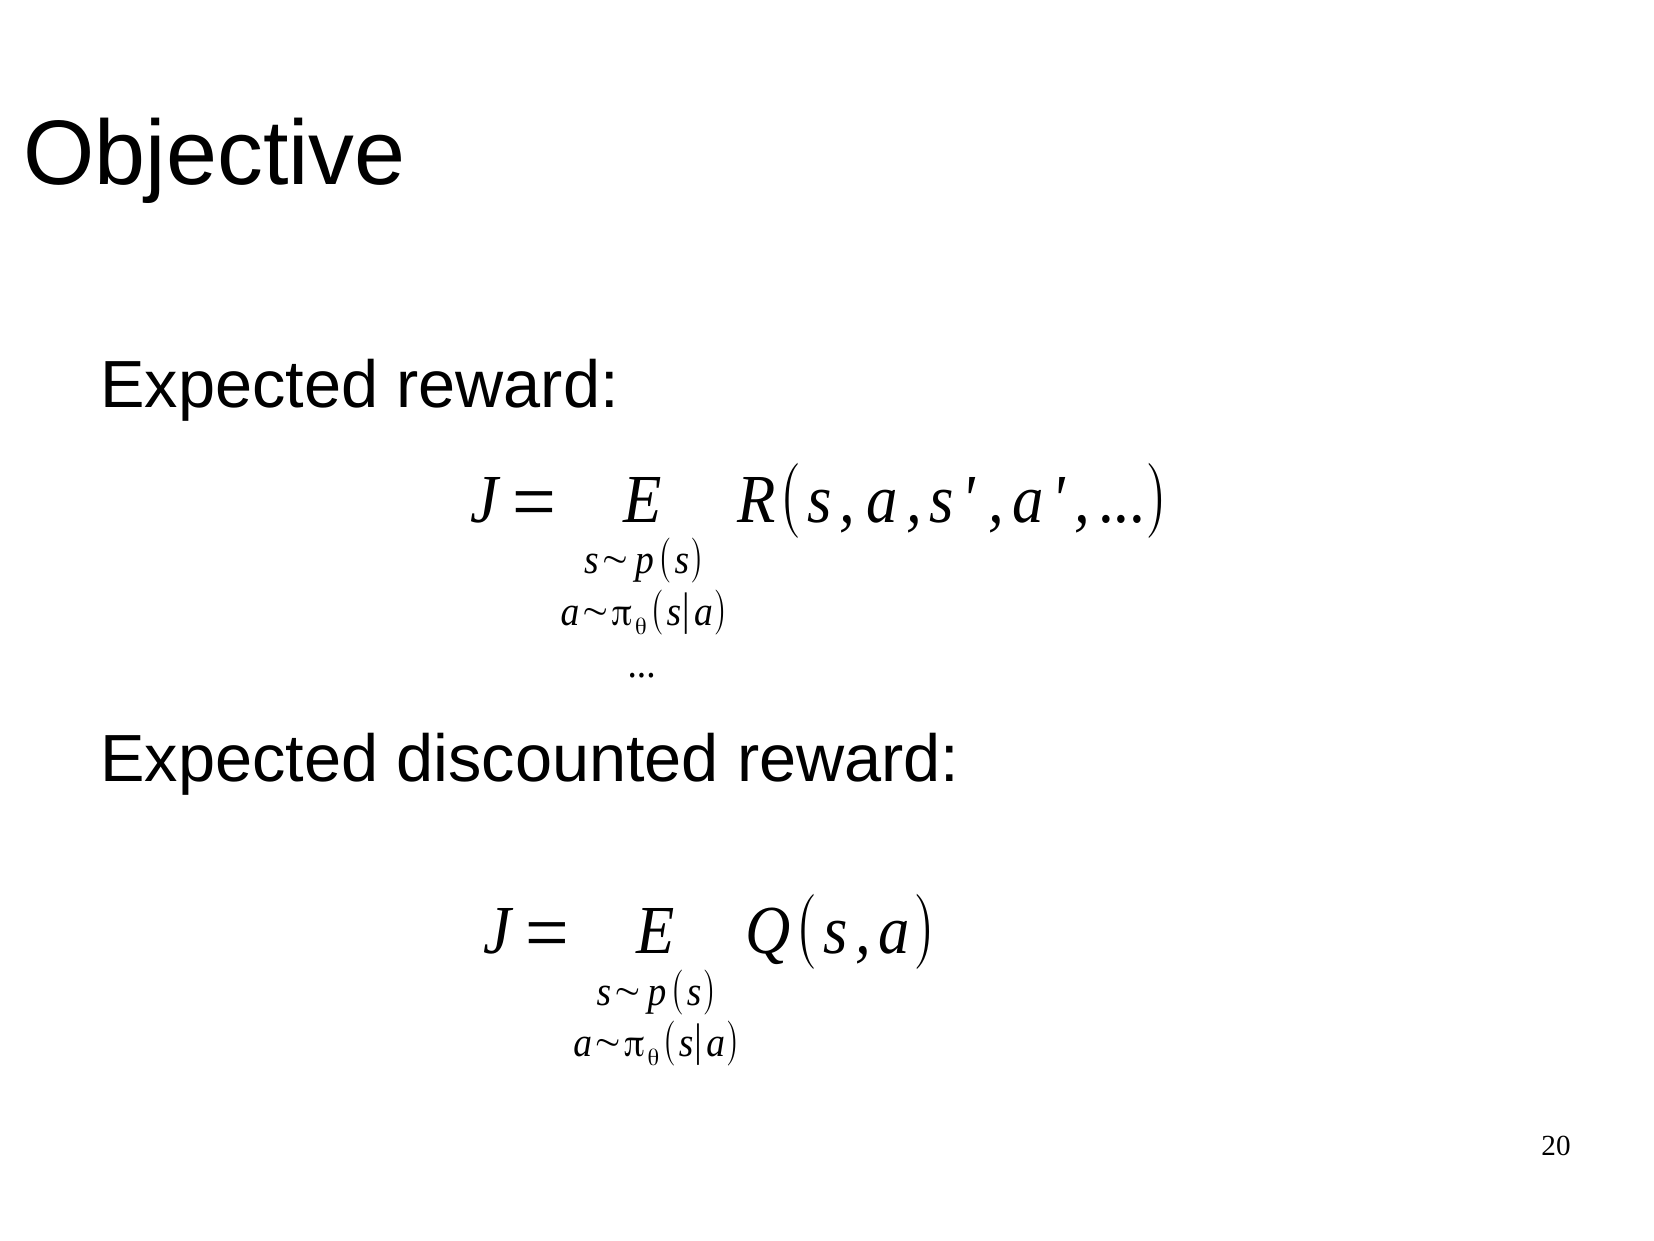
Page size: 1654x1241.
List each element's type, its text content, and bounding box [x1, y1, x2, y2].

title Objective [23, 49, 1512, 257]
chart [454, 457, 1183, 686]
chart [467, 889, 952, 1069]
text_box Expected reward: Expected discounted reward: [64, 256, 1486, 1111]
